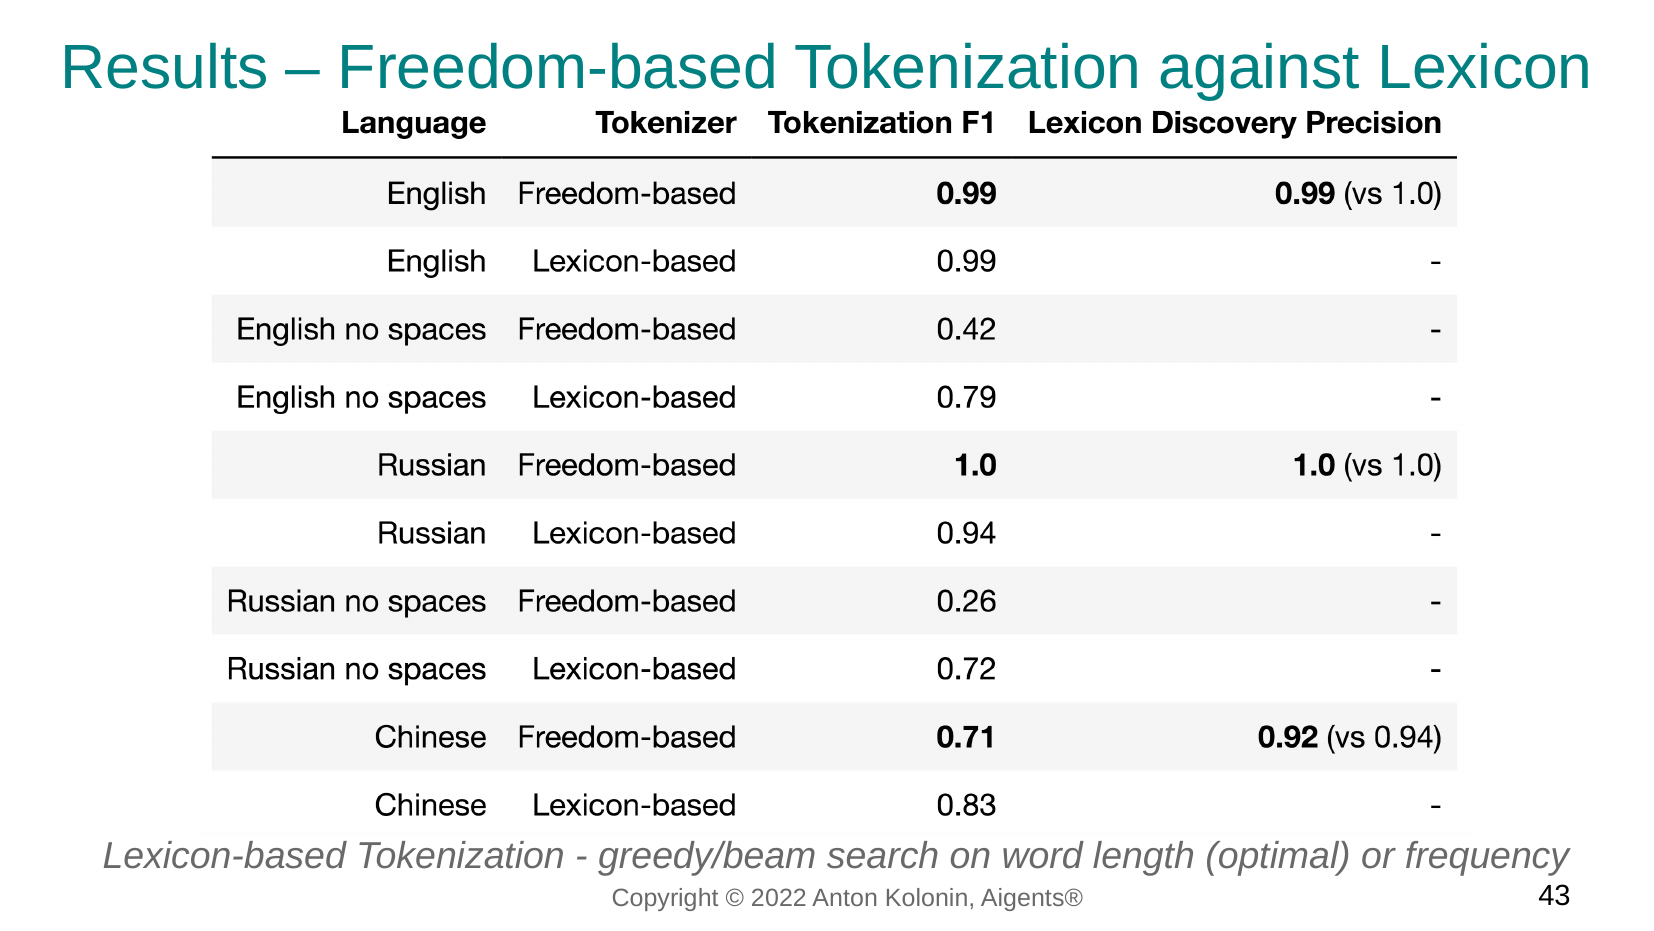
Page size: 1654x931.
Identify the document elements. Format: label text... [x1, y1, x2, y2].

text_box Lexicon-based Tokenization - greedy/beam search on word length (optimal) or frequency [87, 827, 1595, 884]
text_box Results – Freedom-based Tokenization against Lexicon [0, 0, 1630, 135]
picture [202, 135, 1476, 827]
